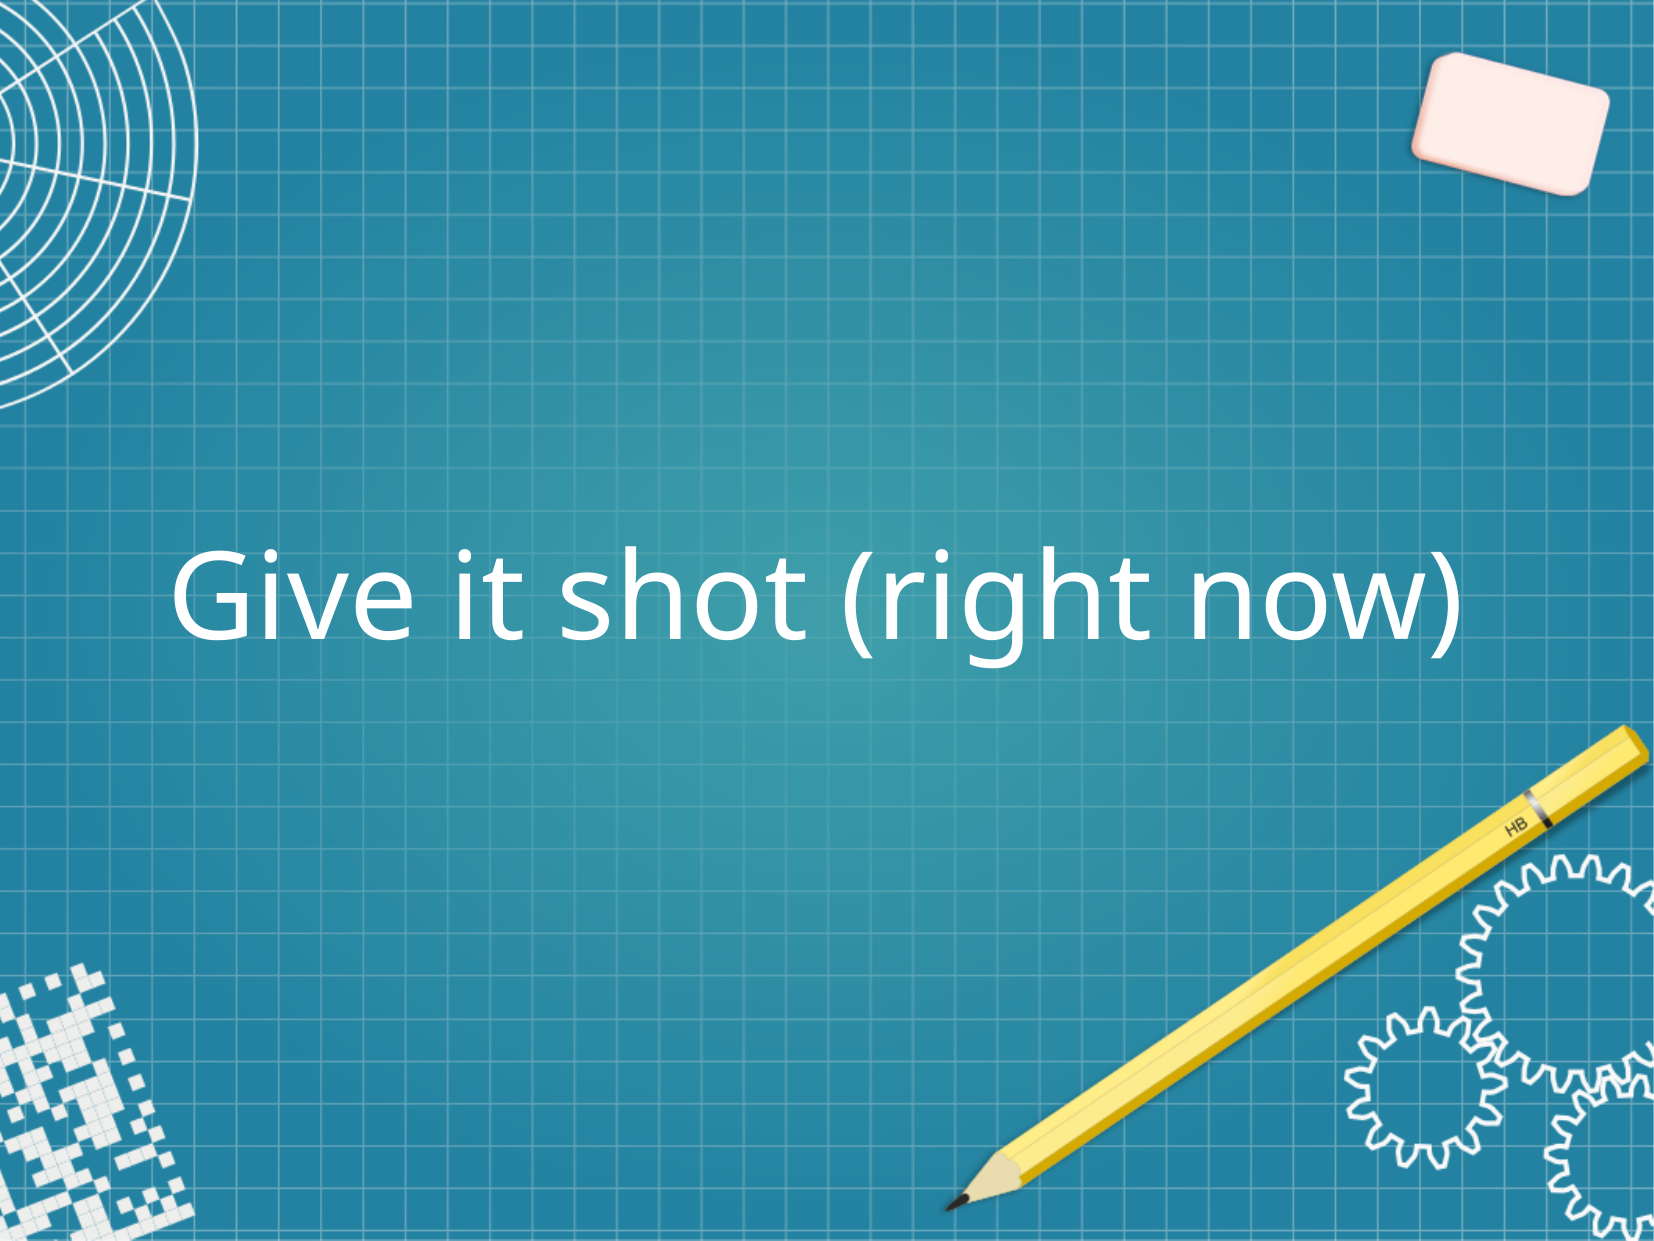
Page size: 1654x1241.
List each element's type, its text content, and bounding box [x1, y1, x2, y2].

title Give it shot (right now) [71, 450, 1561, 734]
picture [0, 0, 1654, 1241]
